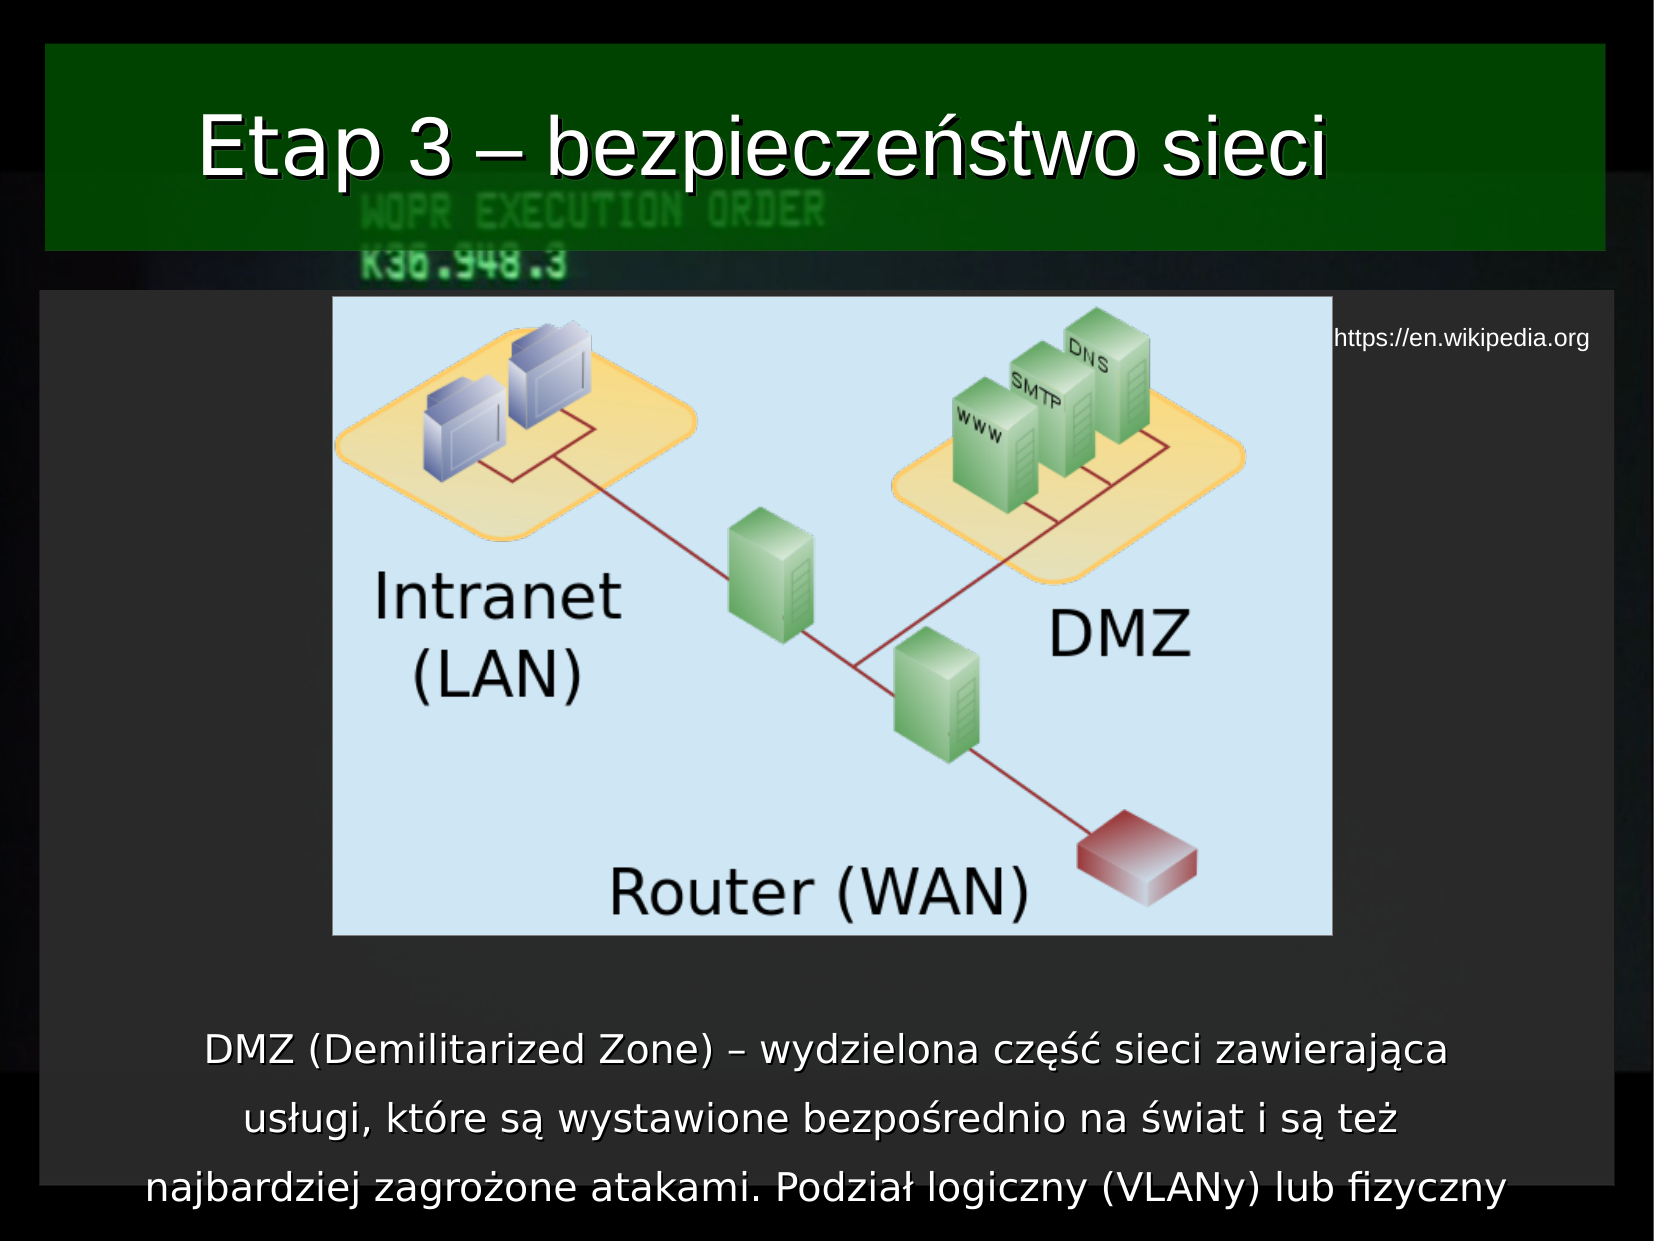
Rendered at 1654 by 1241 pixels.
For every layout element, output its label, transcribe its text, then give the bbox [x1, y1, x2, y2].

title Etap 3 – bezpieczeństwo sieci [45, 43, 1606, 251]
text_box https://en.wikipedia.org [1333, 302, 1606, 346]
text_box [39, 290, 1615, 1186]
text_box DMZ (Demilitarized Zone) – wydzielona część sieci zawierająca usługi, które są wystawione bezpośrednio na świat i są też najbardziej zagrożone atakami. Podział logiczny (VLANy) lub fizyczny [129, 996, 1524, 1196]
picture [0, 0, 1654, 1241]
